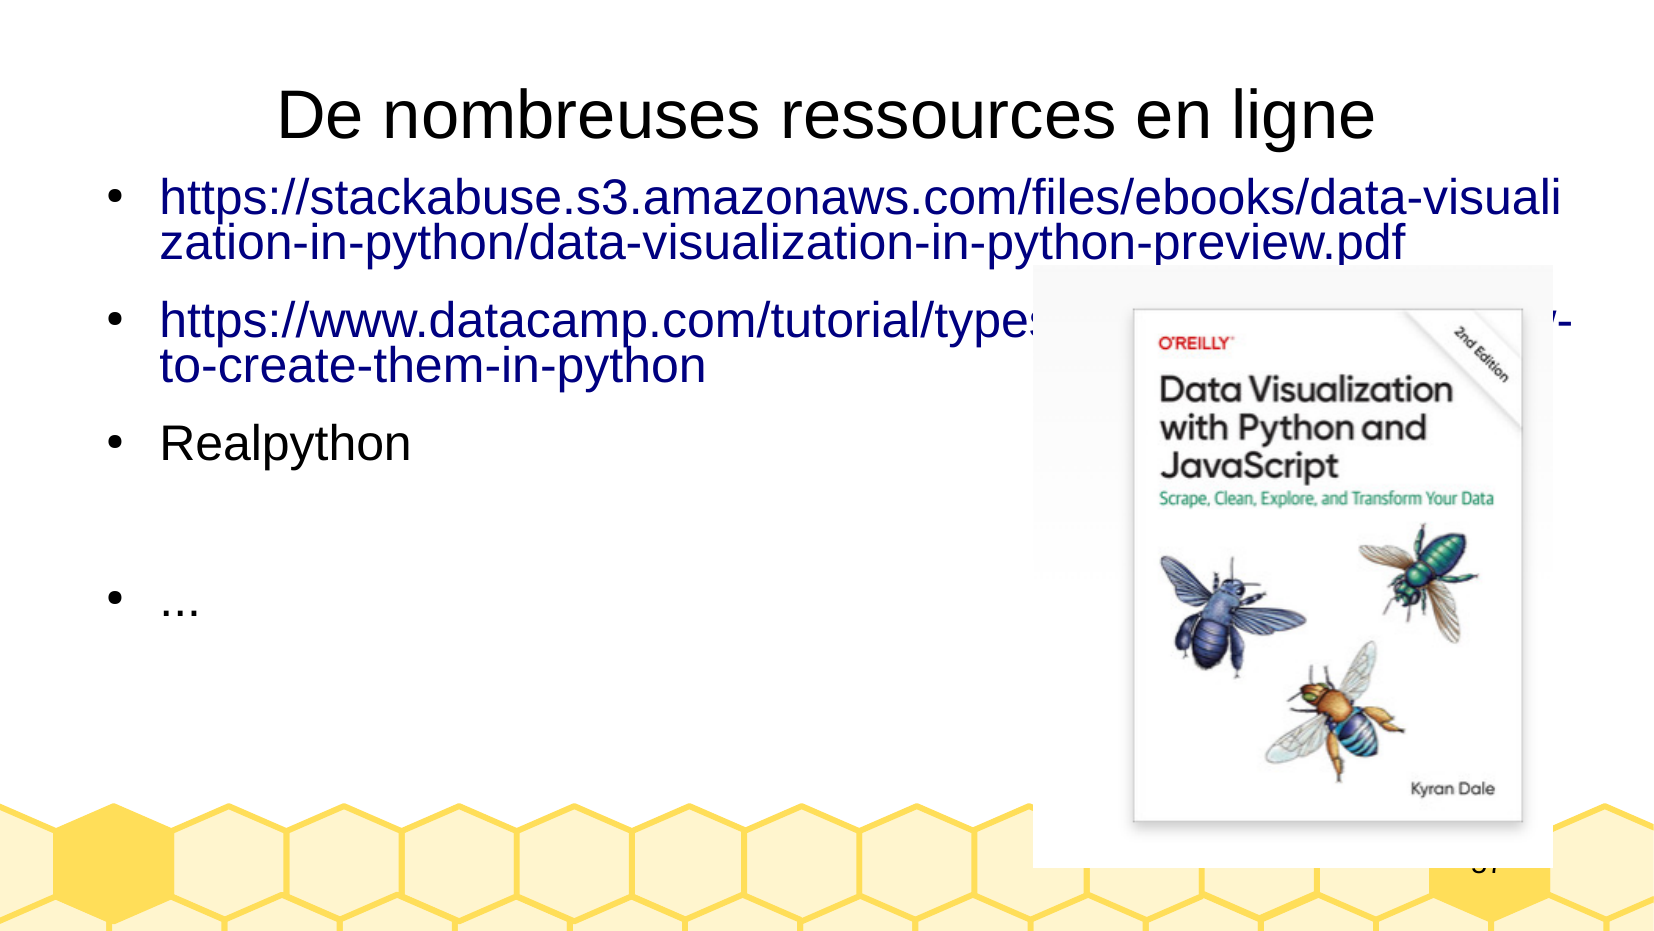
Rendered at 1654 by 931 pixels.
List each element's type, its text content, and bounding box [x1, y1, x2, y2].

list https://stackabuse.s3.amazonaws.com/files/ebooks/data-visualization-in-python/data-visualization-in-python-preview.pdf https://www.datacamp.com/tutorial/types-of-data-plots-and-how-to-create-them-in-python Realpython ... [88, 169, 1577, 709]
title De nombreuses ressources en ligne [82, 37, 1571, 193]
picture [1033, 265, 1553, 868]
